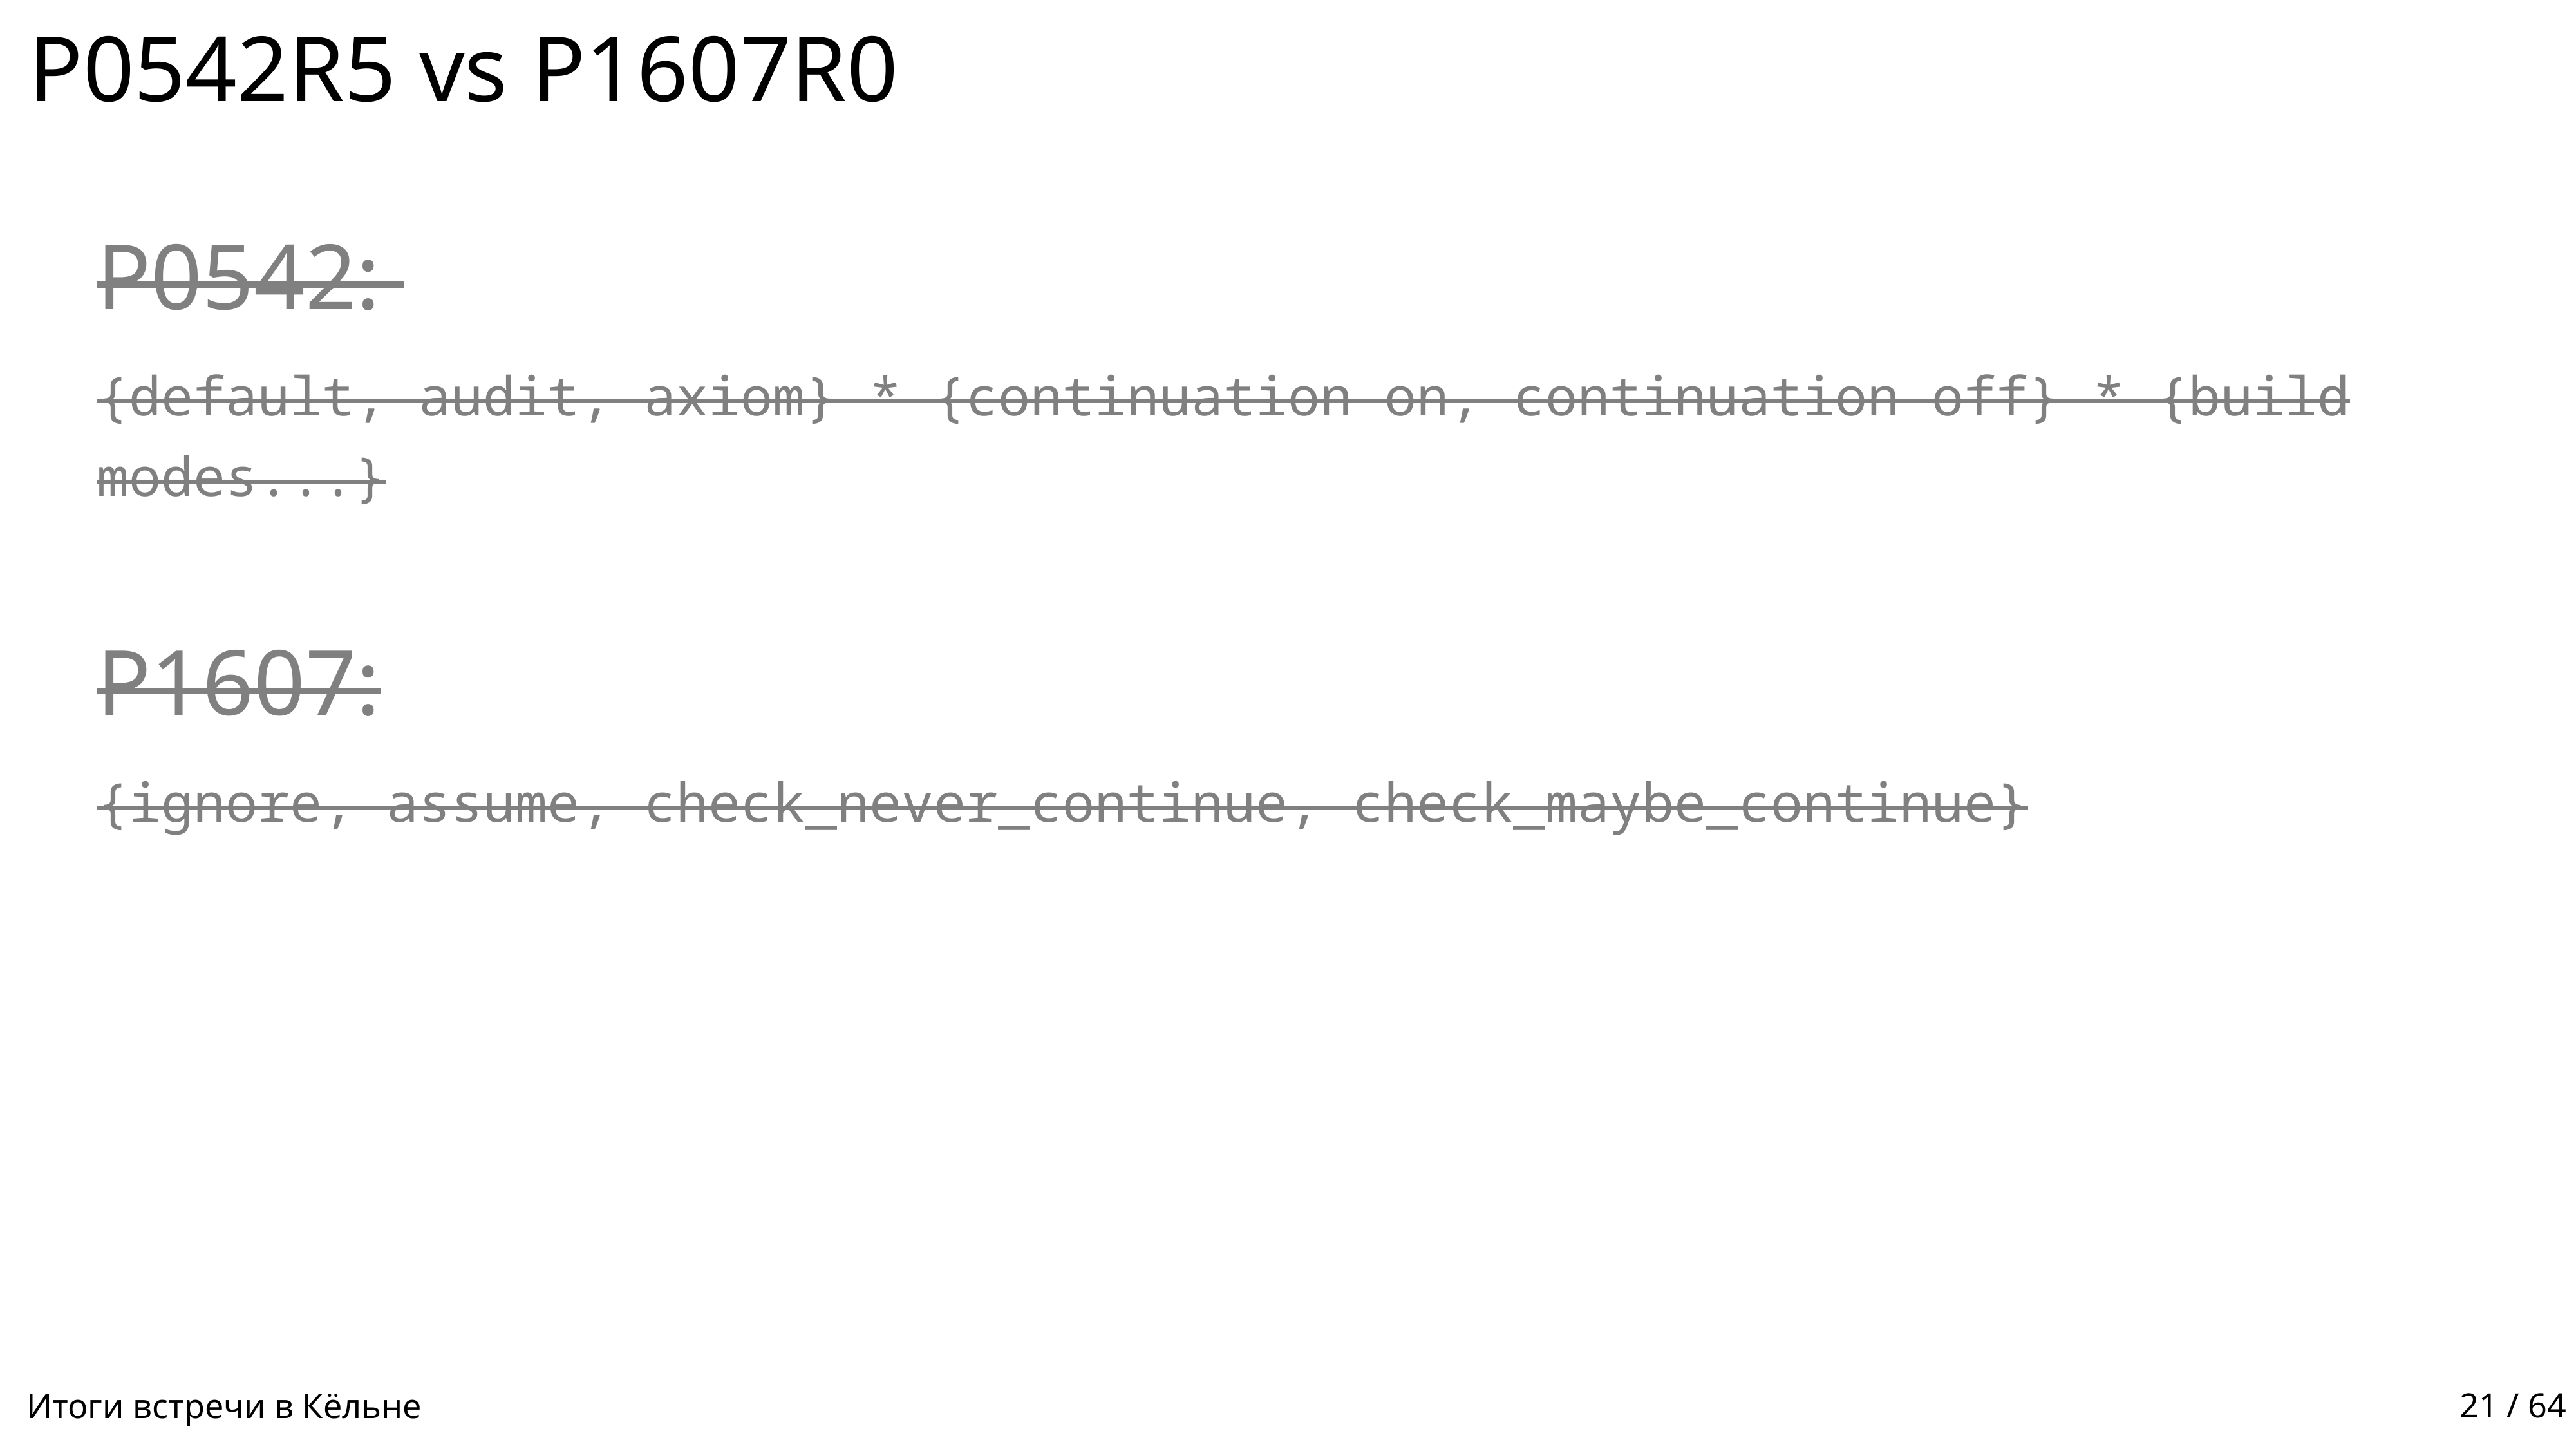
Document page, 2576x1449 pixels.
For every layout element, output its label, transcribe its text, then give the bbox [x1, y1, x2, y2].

list <number> / 64 [1479, 1376, 2576, 1431]
title P0542R5 vs P1607R0 [19, 19, 2550, 155]
list P0542: {default, audit, axiom} * {continuation on, continuation off} * {build modes...} P1607: {ignore, assume, check_never_continue, check_maybe_continue} [87, 214, 2550, 1382]
list Итоги встречи в Кёльне [17, 1376, 1114, 1431]
